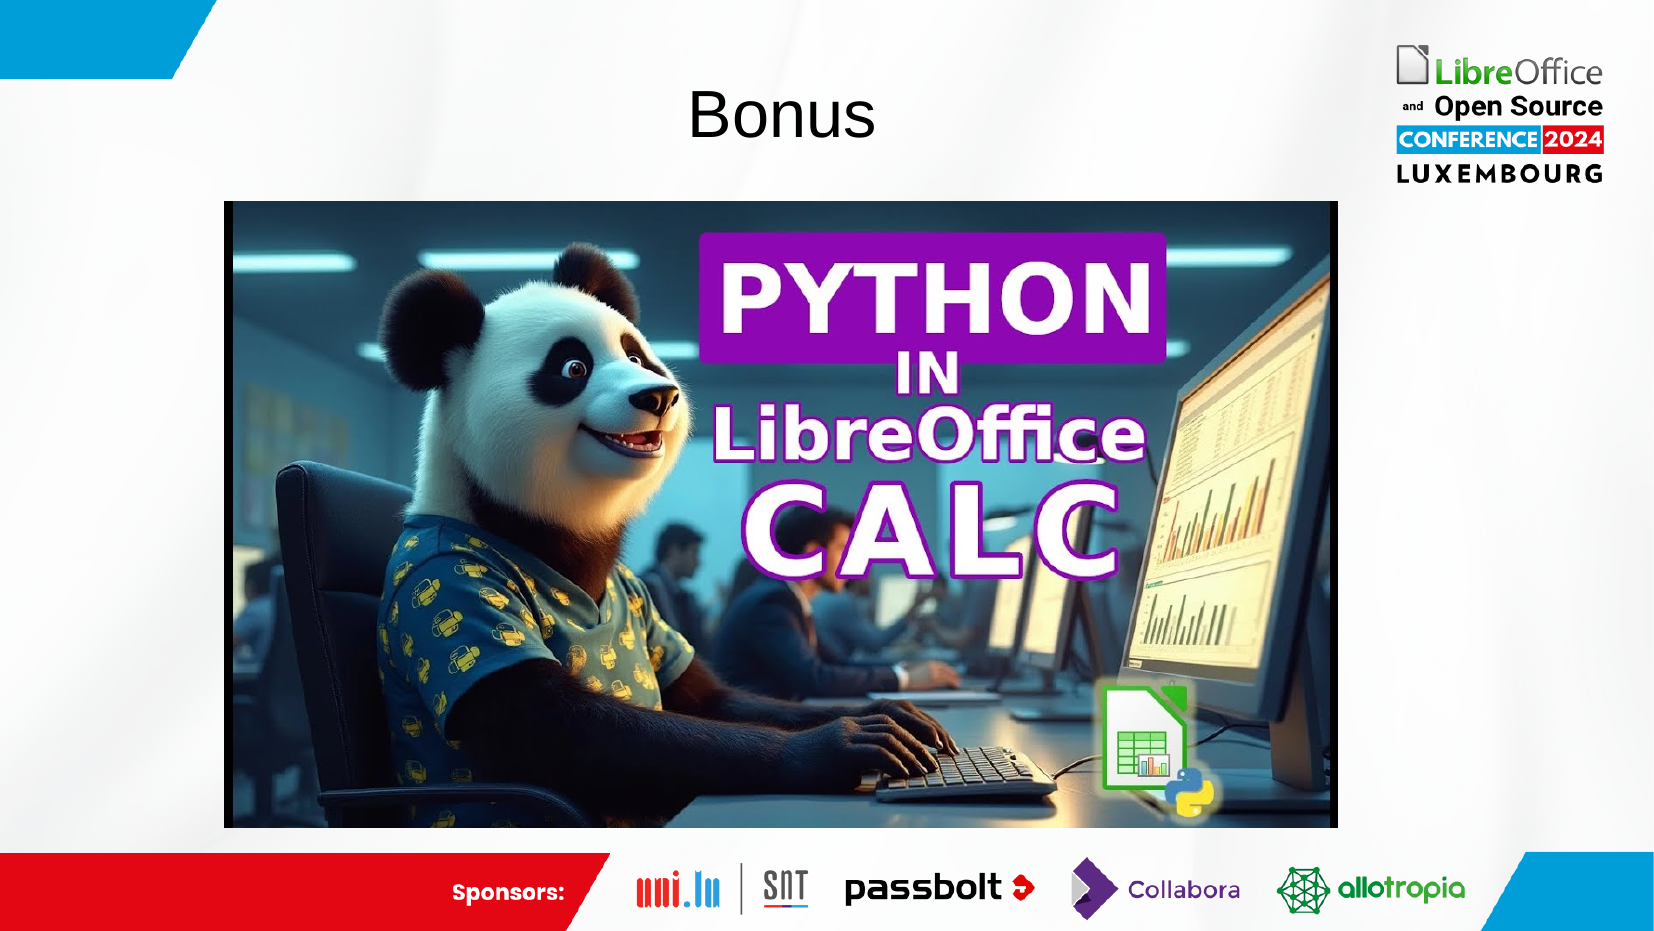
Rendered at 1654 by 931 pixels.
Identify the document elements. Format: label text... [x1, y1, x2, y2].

title Bonus [206, 37, 1359, 193]
picture [0, 0, 1654, 931]
